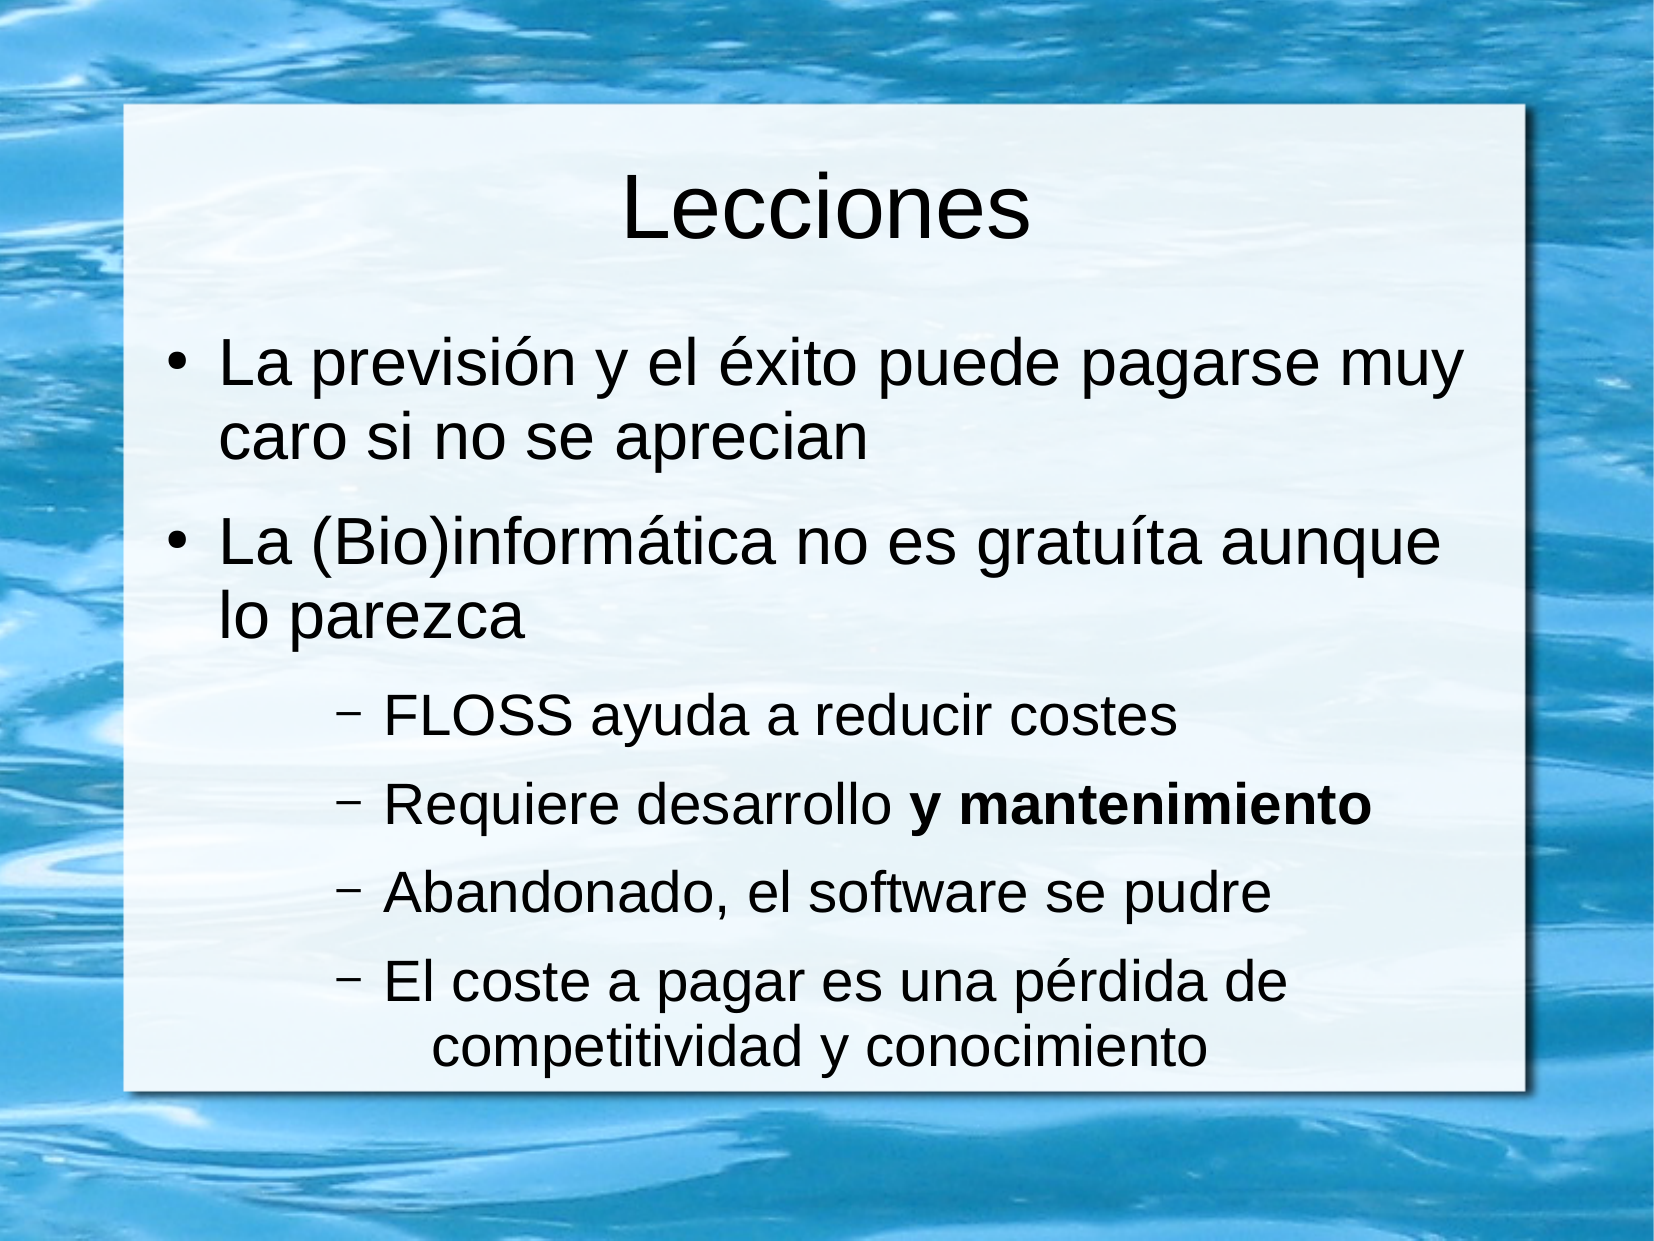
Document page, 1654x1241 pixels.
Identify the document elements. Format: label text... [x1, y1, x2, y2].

title Lecciones [147, 125, 1506, 288]
picture [0, 0, 1654, 1241]
list La previsión y el éxito puede pagarse muy caro si no se aprecian La (Bio)informática no es gratuíta aunque lo parezca FLOSS ayuda a reducir costes Requiere desarrollo y mantenimiento Abandonado, el software se pudre El coste a pagar es una pérdida de competitividad y conocimiento [147, 324, 1506, 1129]
